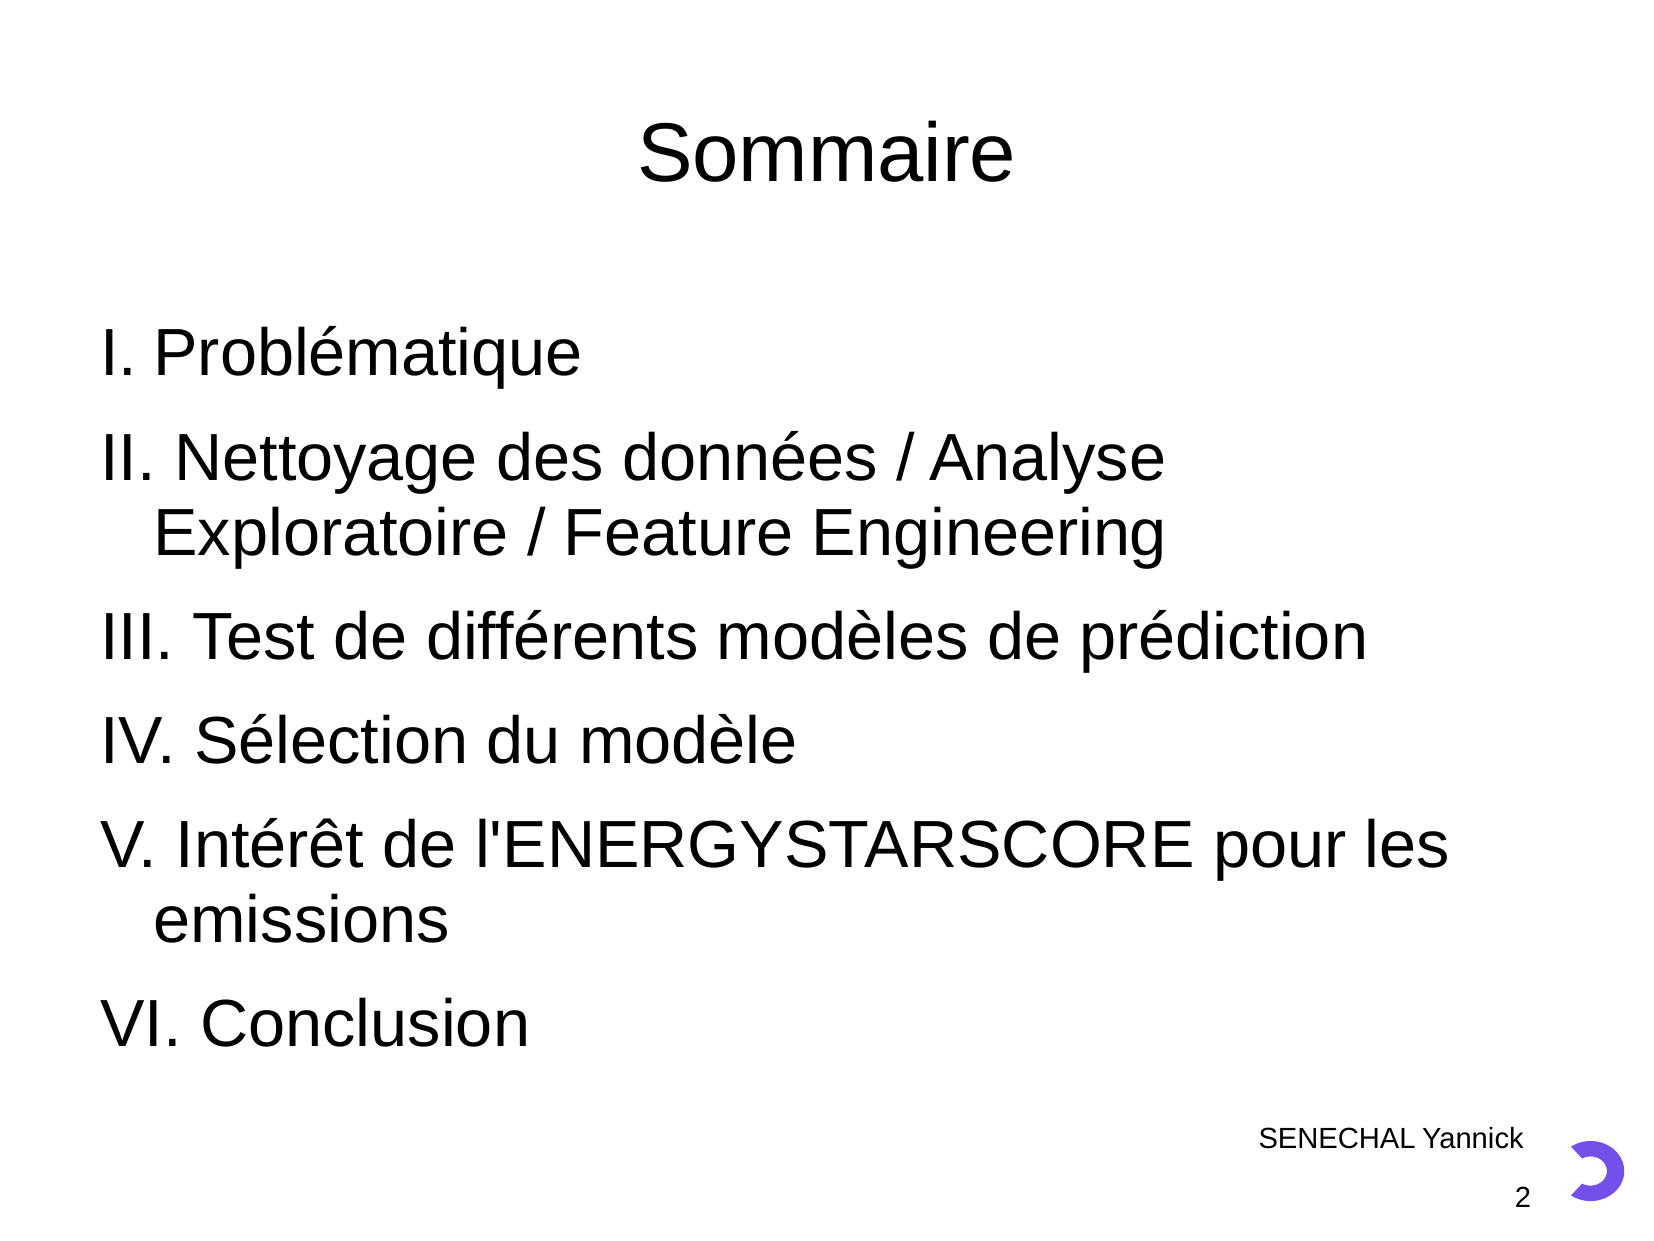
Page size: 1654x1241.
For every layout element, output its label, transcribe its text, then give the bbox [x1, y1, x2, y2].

picture [1539, 1125, 1642, 1217]
title Sommaire [82, 49, 1571, 257]
list Problématique Nettoyage des données / Analyse Exploratoire / Feature Engineering Test de différents modèles de prédiction Sélection du modèle Intérêt de l'ENERGYSTARSCORE pour les emissions Conclusion [82, 315, 1571, 1166]
